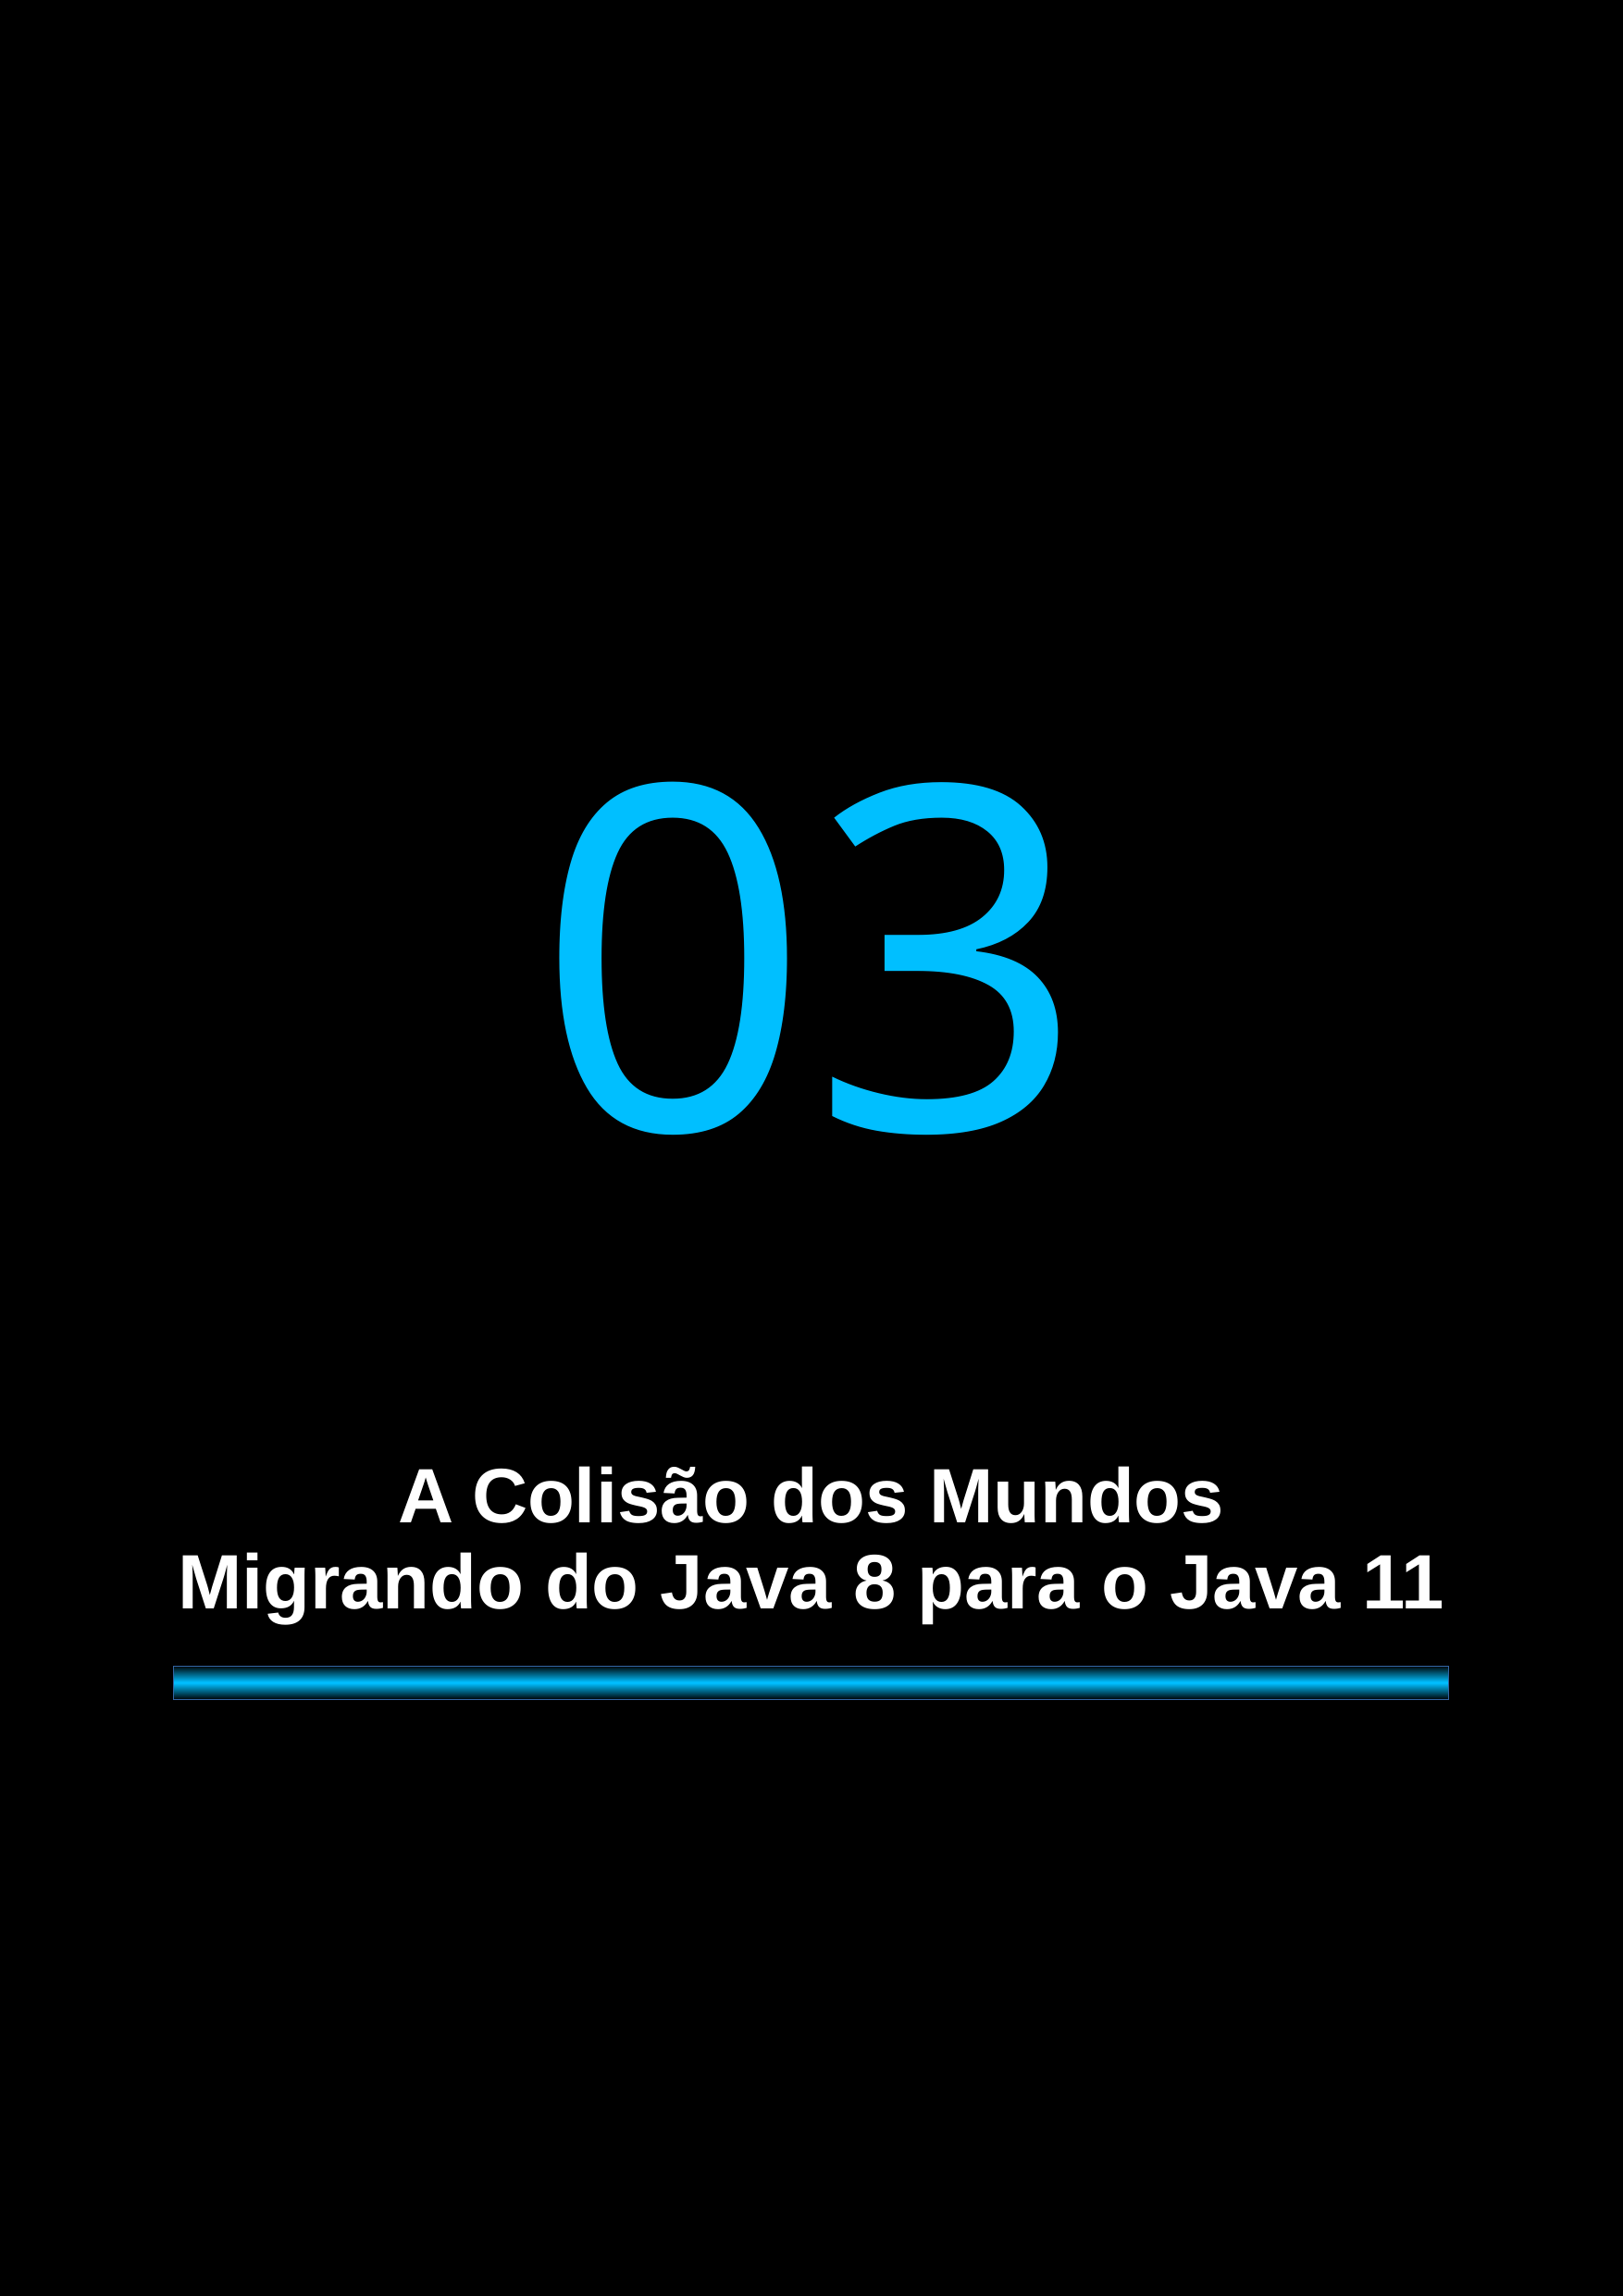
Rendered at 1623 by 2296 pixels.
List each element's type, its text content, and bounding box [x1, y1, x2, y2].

text_box [173, 1666, 1449, 1700]
subtitle 03 [81, 455, 1542, 1433]
title A Colisão dos Mundos Migrando do Java 8 para o Java 11 [81, 1433, 1542, 1731]
